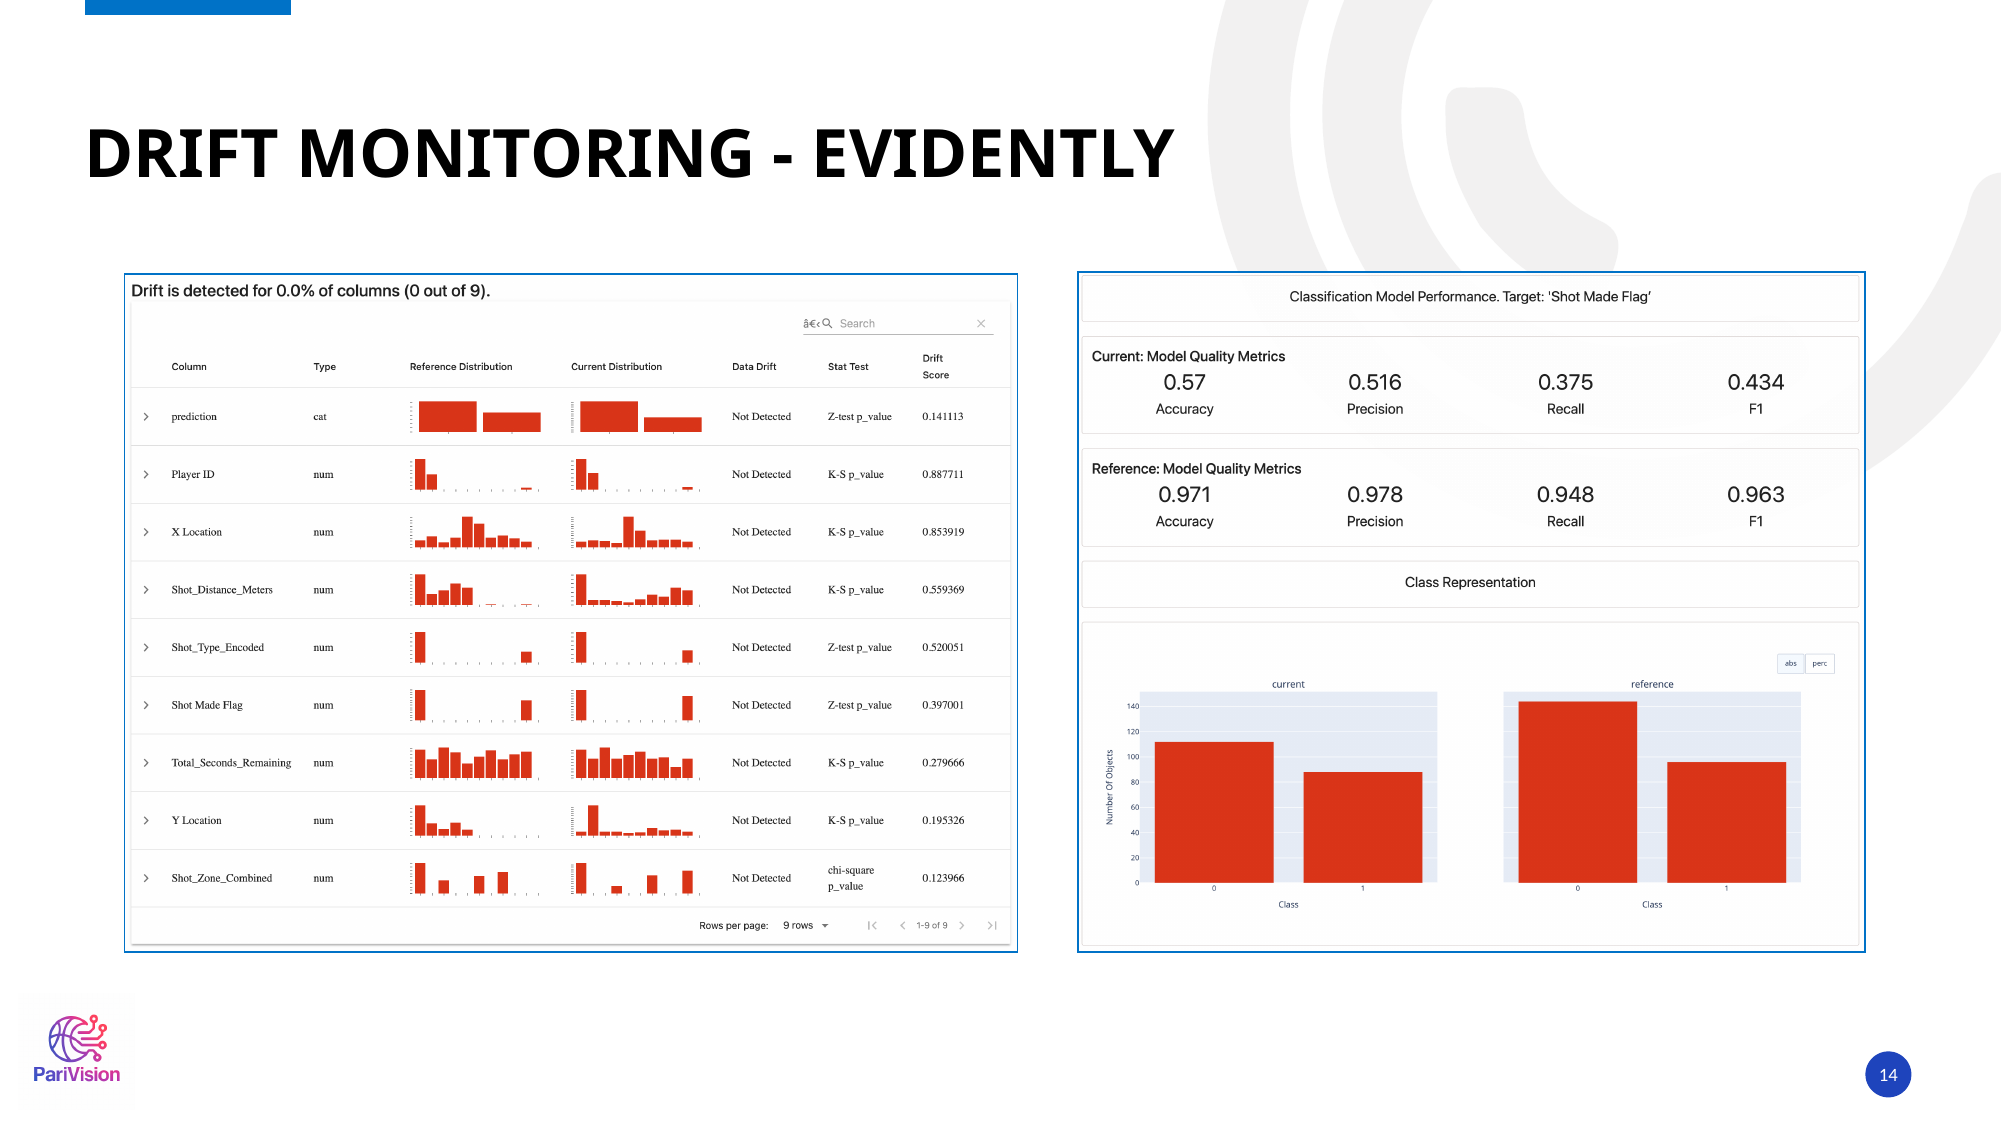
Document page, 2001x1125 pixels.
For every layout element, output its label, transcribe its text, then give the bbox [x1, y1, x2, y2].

text_box ‹N°› [1864, 1059, 1913, 1090]
title Drift monitoring - EVIDENTLY [84, 40, 1914, 192]
picture [125, 274, 1017, 952]
picture [1078, 272, 1865, 952]
